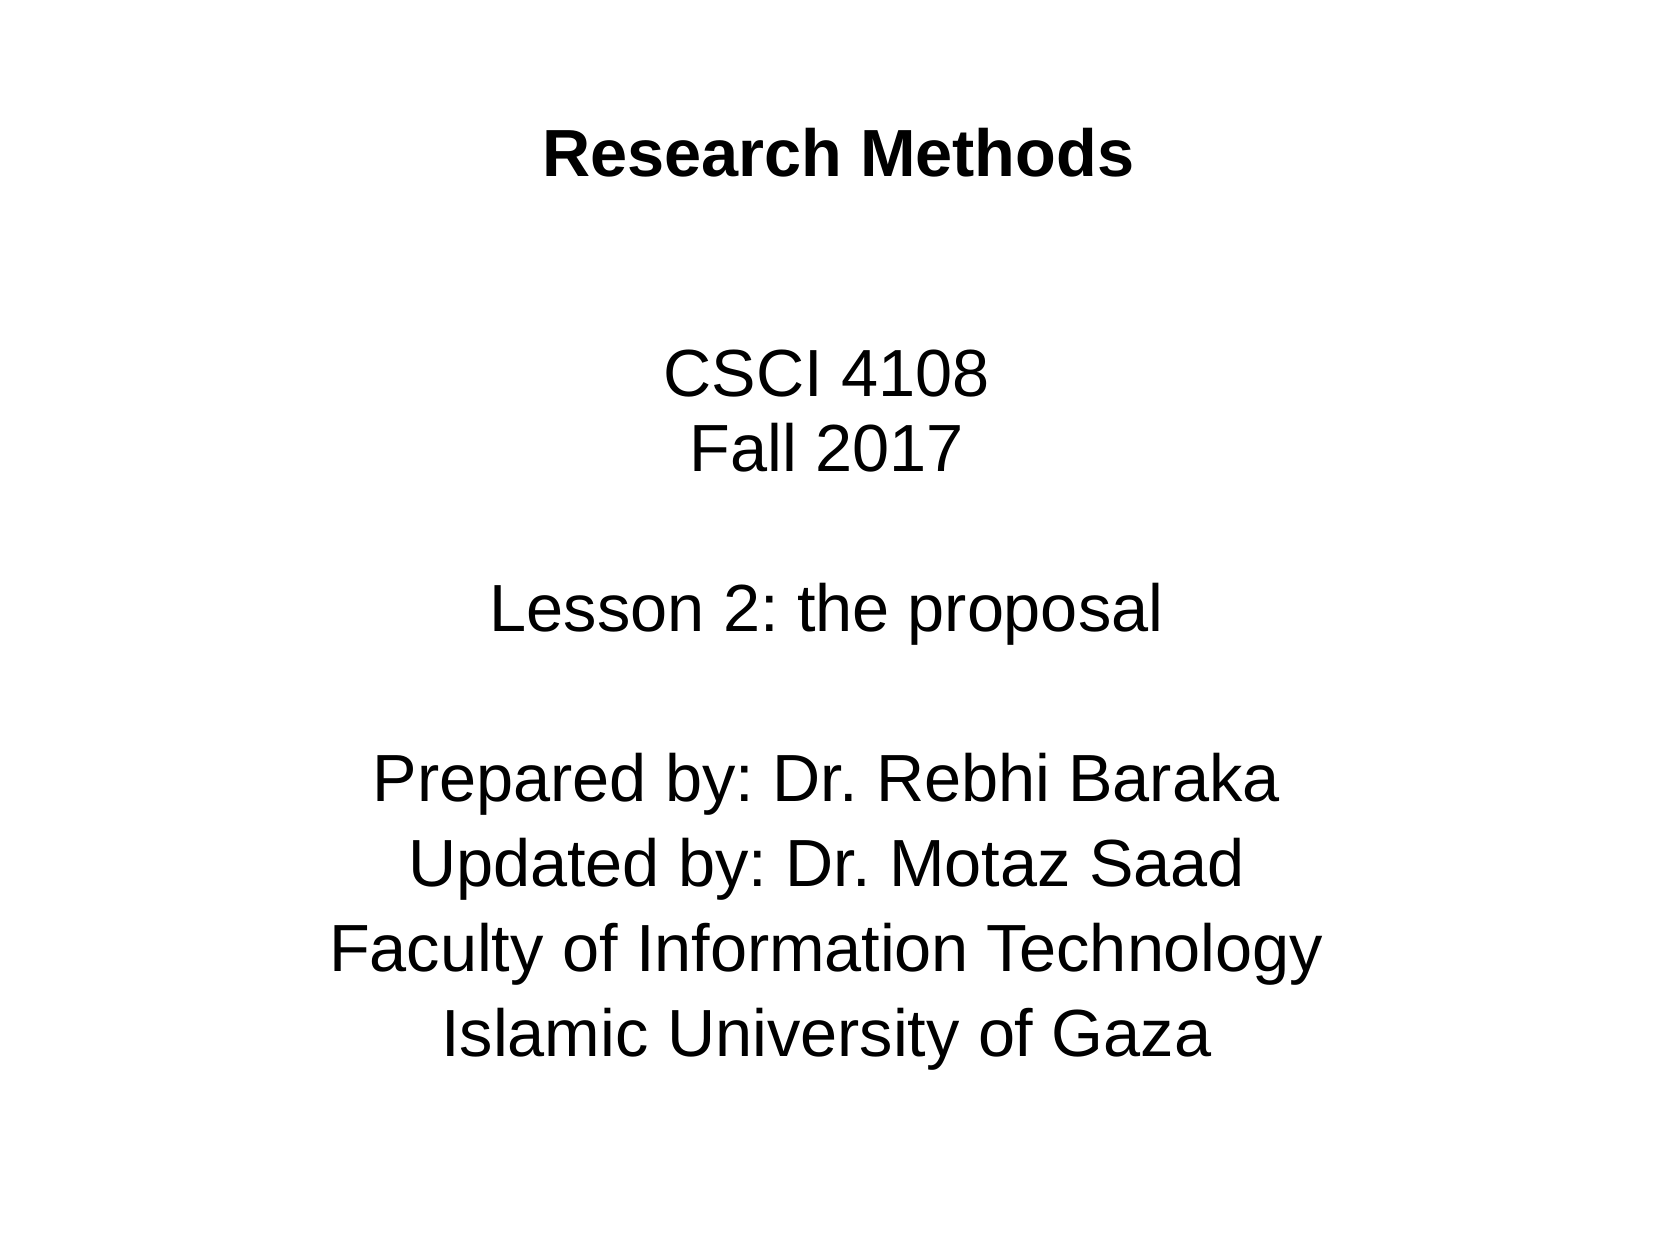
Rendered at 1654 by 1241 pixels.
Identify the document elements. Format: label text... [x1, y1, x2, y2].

title Research Methods [82, 49, 1571, 186]
subtitle CSCI 4108 Fall 2017 Lesson 2: the proposal Prepared by: Dr. Rebhi Baraka Updated by: Dr. Motaz Saad Faculty of Information Technology Islamic University of Gaza [82, 186, 1571, 1114]
